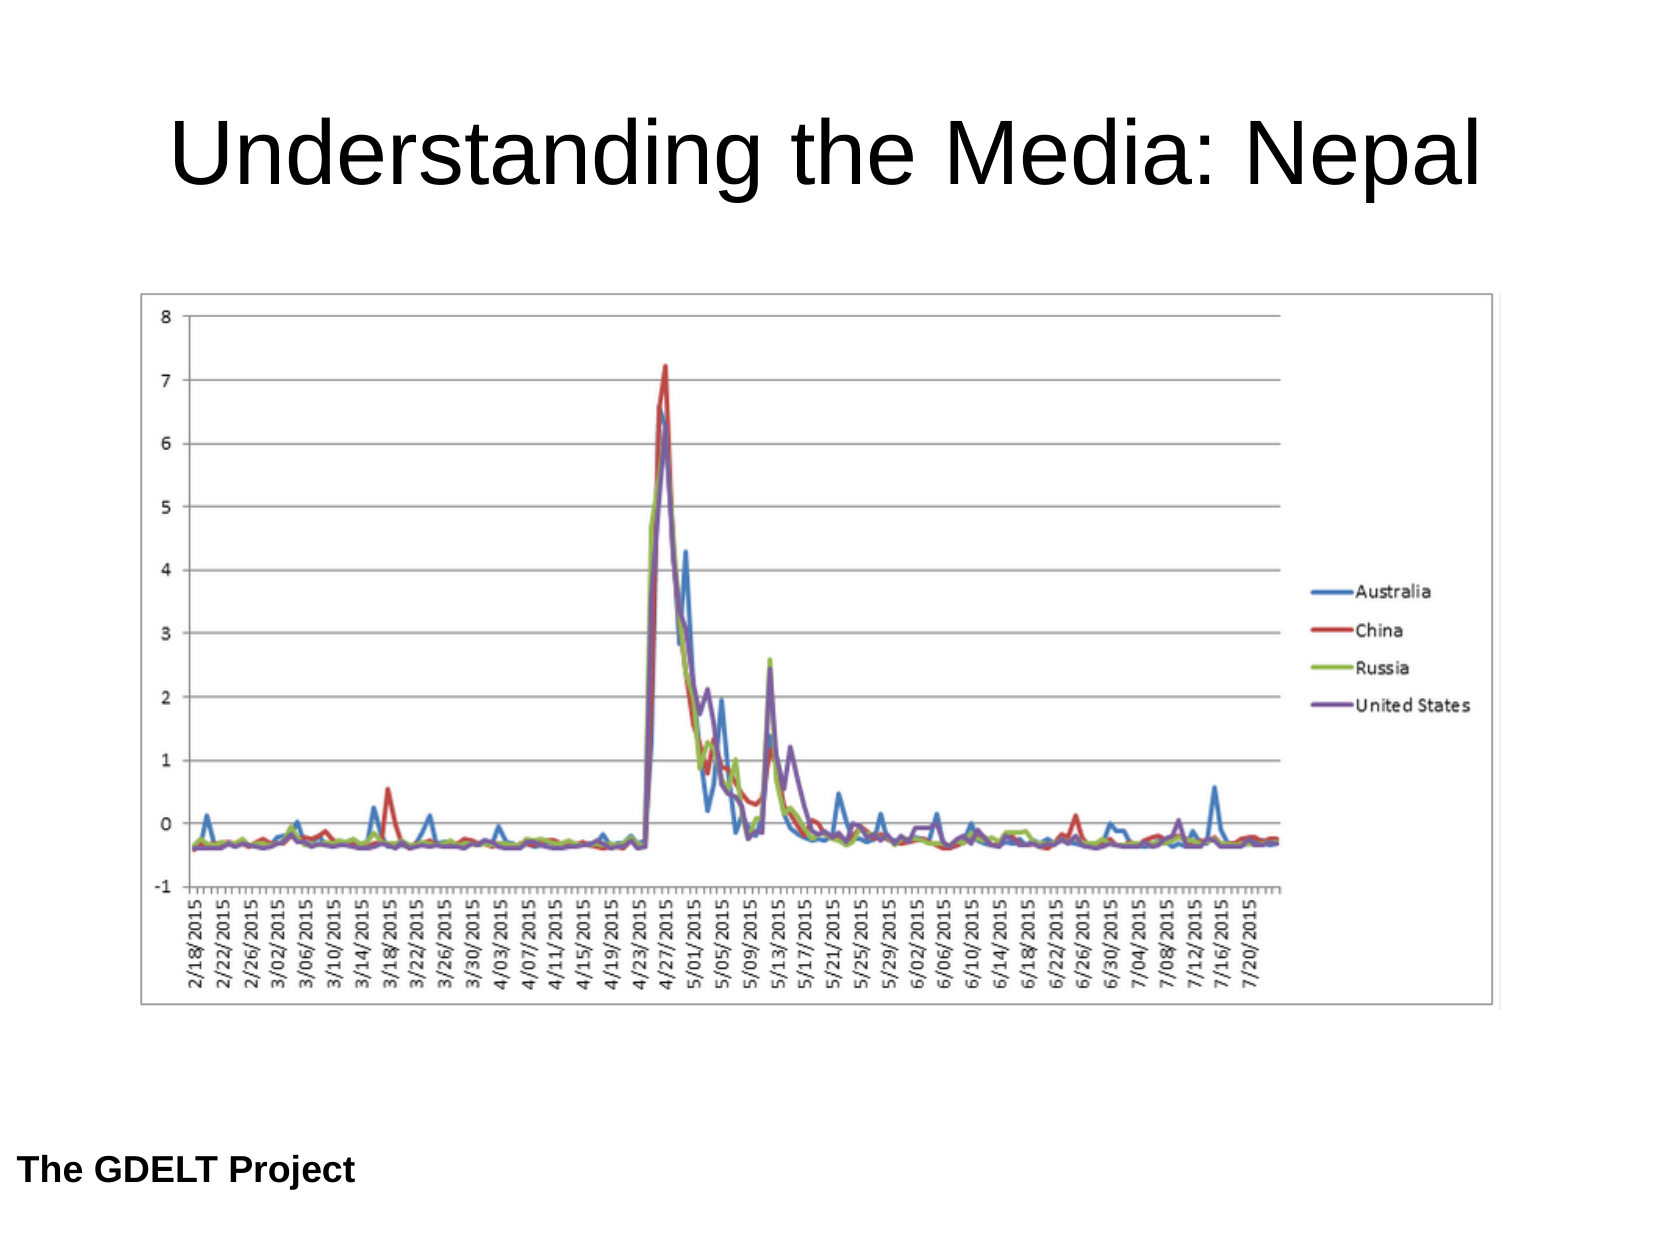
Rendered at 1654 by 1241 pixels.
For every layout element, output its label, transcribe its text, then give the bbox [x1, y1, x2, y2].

picture [136, 292, 1501, 1010]
text_box The GDELT Project [1, 1141, 1654, 1241]
title Understanding the Media: Nepal [82, 49, 1571, 257]
